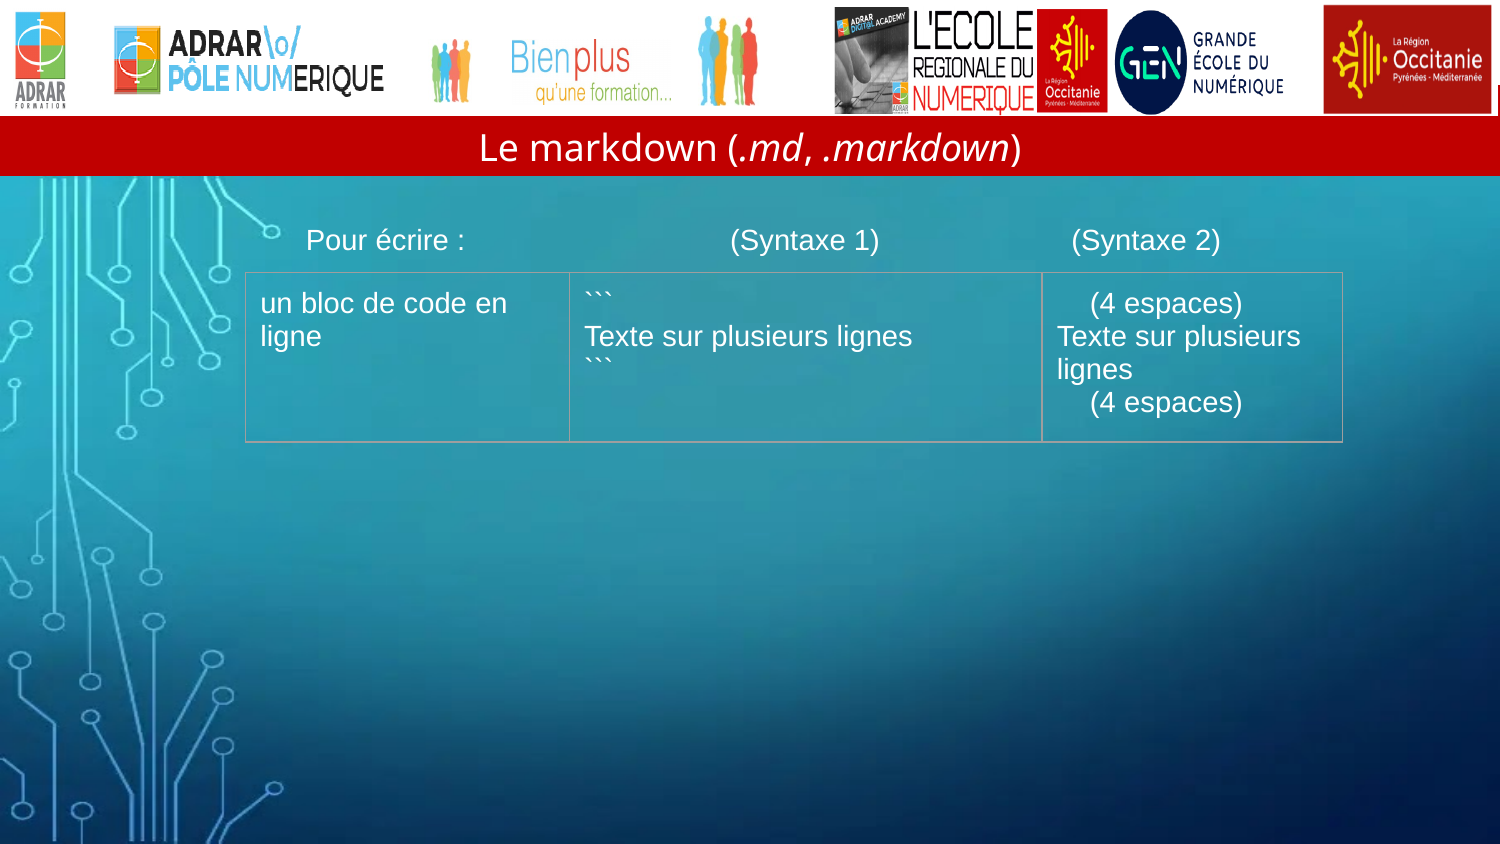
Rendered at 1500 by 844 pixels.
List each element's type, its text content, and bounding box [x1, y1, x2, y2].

table_header un bloc de code en ligne [246, 273, 569, 441]
table_header (4 espaces) Texte sur plusieurs lignes (4 espaces) [1043, 273, 1342, 441]
picture [512, 39, 671, 105]
picture [698, 16, 761, 107]
picture [1323, 4, 1492, 115]
picture [428, 39, 472, 103]
text_box [0, 1, 829, 116]
text_box Pour écrire : (Syntaxe 1) (Syntaxe 2) [290, 206, 1298, 272]
picture [0, 176, 1500, 844]
text_box Le markdown (.md, .markdown) [0, 116, 1500, 176]
picture [829, 0, 1292, 116]
picture [13, 8, 67, 111]
table_header ``` Texte sur plusieurs lignes ``` [570, 273, 1041, 441]
picture [88, 14, 409, 110]
text_box [1292, 1, 1498, 116]
